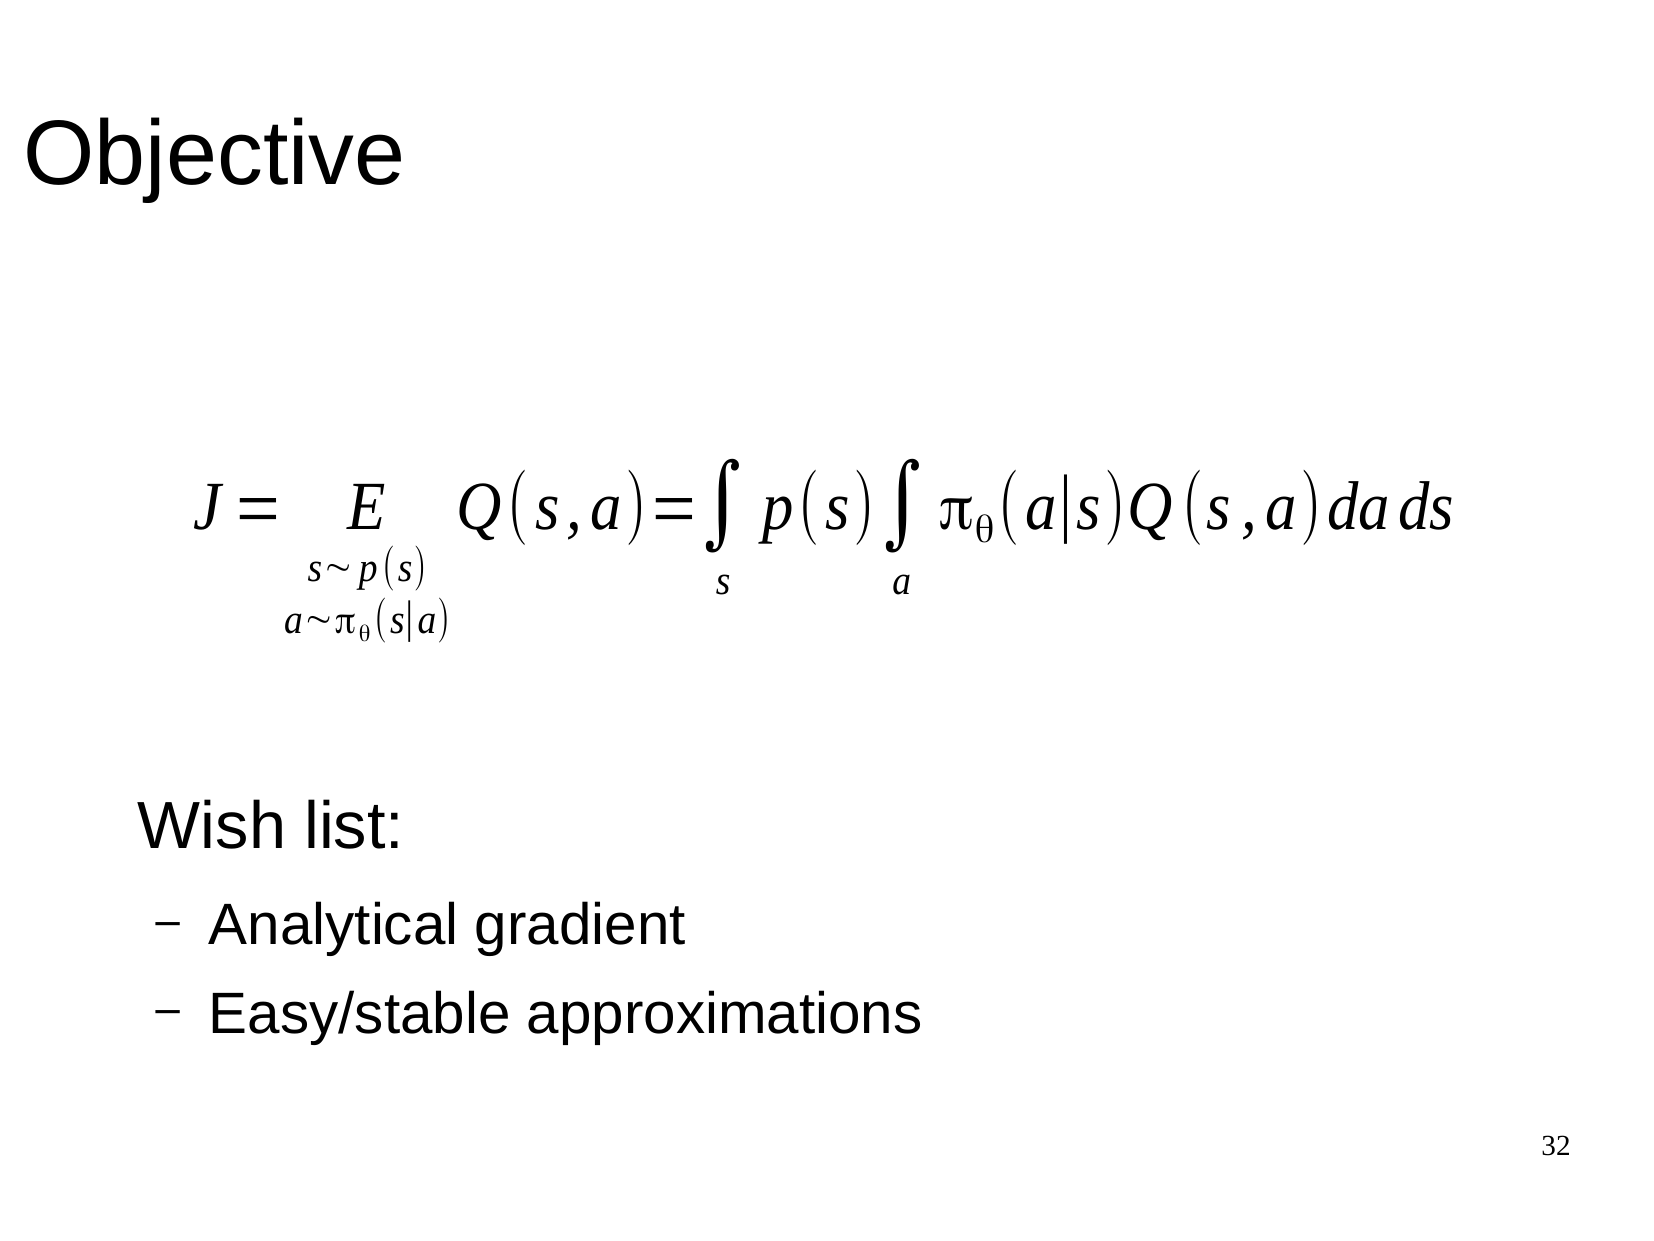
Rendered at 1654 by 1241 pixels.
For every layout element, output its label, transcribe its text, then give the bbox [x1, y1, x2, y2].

chart [178, 452, 1472, 645]
list Wish list: Analytical gradient Easy/stable approximations [67, 787, 1165, 1224]
title Objective [23, 49, 1512, 257]
